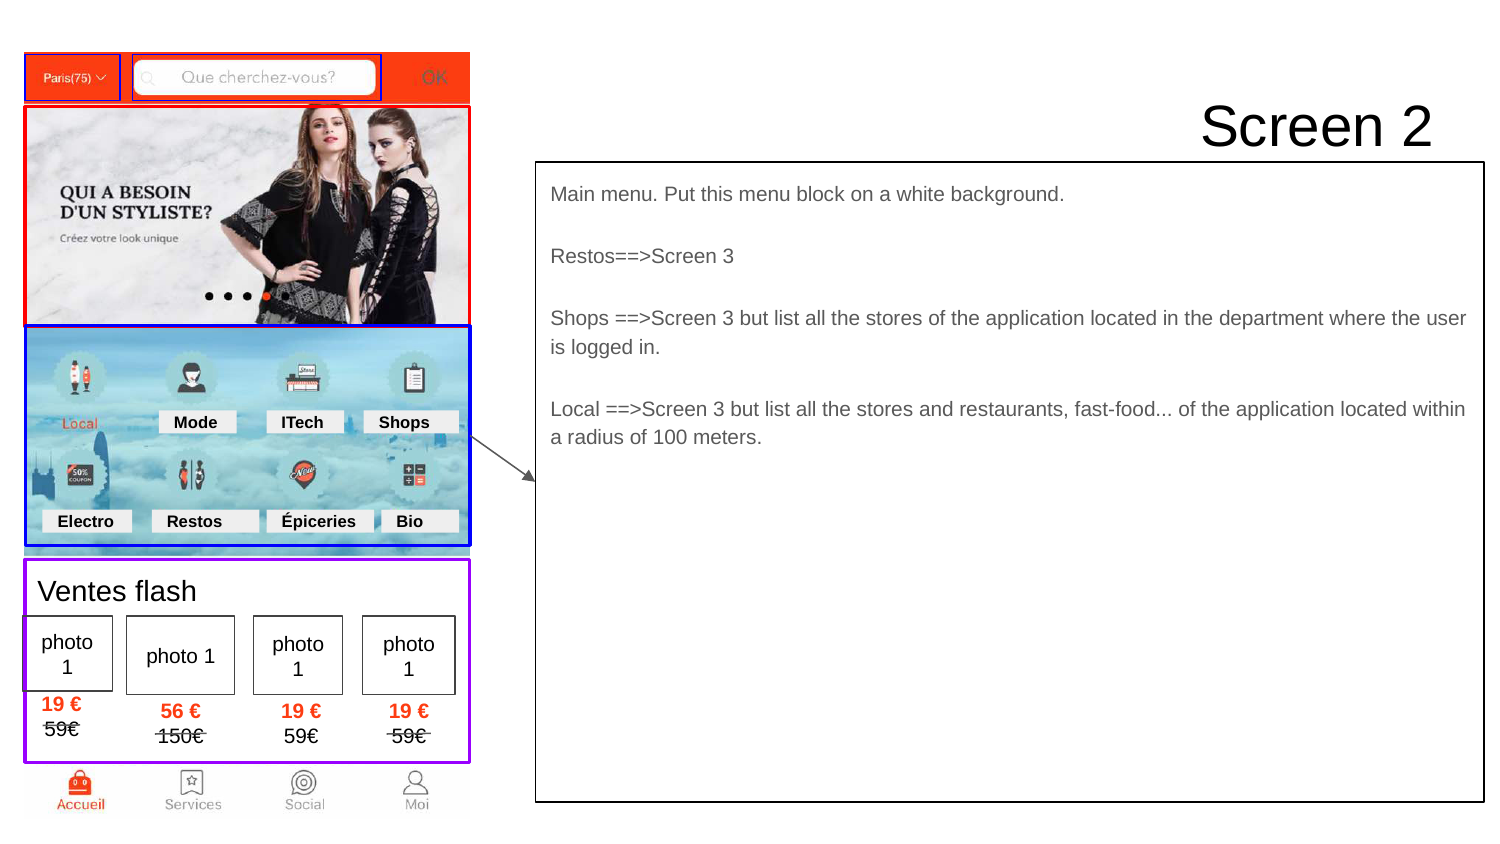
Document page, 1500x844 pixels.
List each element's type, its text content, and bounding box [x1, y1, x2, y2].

text_box 19 € 59€ [22, 700, 101, 731]
text_box Shops [363, 410, 459, 434]
text_box [24, 559, 470, 763]
text_box Épiceries [266, 509, 375, 533]
text_box Ventes flash [22, 556, 456, 590]
text_box Electro [42, 509, 133, 533]
picture [27, 328, 468, 544]
text_box ITech [266, 410, 345, 434]
picture [24, 763, 470, 819]
picture [24, 547, 470, 559]
text_box 19 € 59€ [253, 704, 349, 740]
text_box 56 € 150€ [126, 704, 235, 740]
list Main menu. Put this menu block on a white background. Restos==>Screen 3 Shops ==>Screen 3 but list all the stores of the application located in the department where the user is logged in. Local ==>Screen 3 but list all the stores and restaurants, fast-food... of the application located within a radius of 100 meters. [535, 161, 1484, 802]
text_box [44, 590, 50, 598]
text_box Mode [158, 410, 237, 434]
text_box photo 1 [126, 616, 235, 695]
picture [27, 108, 468, 324]
text_box Bio [381, 509, 460, 533]
picture [24, 52, 470, 105]
title Screen 2 [470, 72, 1449, 167]
text_box 19 € 59€ [362, 704, 456, 740]
text_box [153, 593, 160, 599]
text_box photo 1 [22, 615, 113, 692]
text_box photo 1 [253, 616, 343, 695]
text_box photo 1 [362, 616, 456, 695]
picture [26, 55, 119, 100]
text_box Restos [151, 509, 260, 533]
